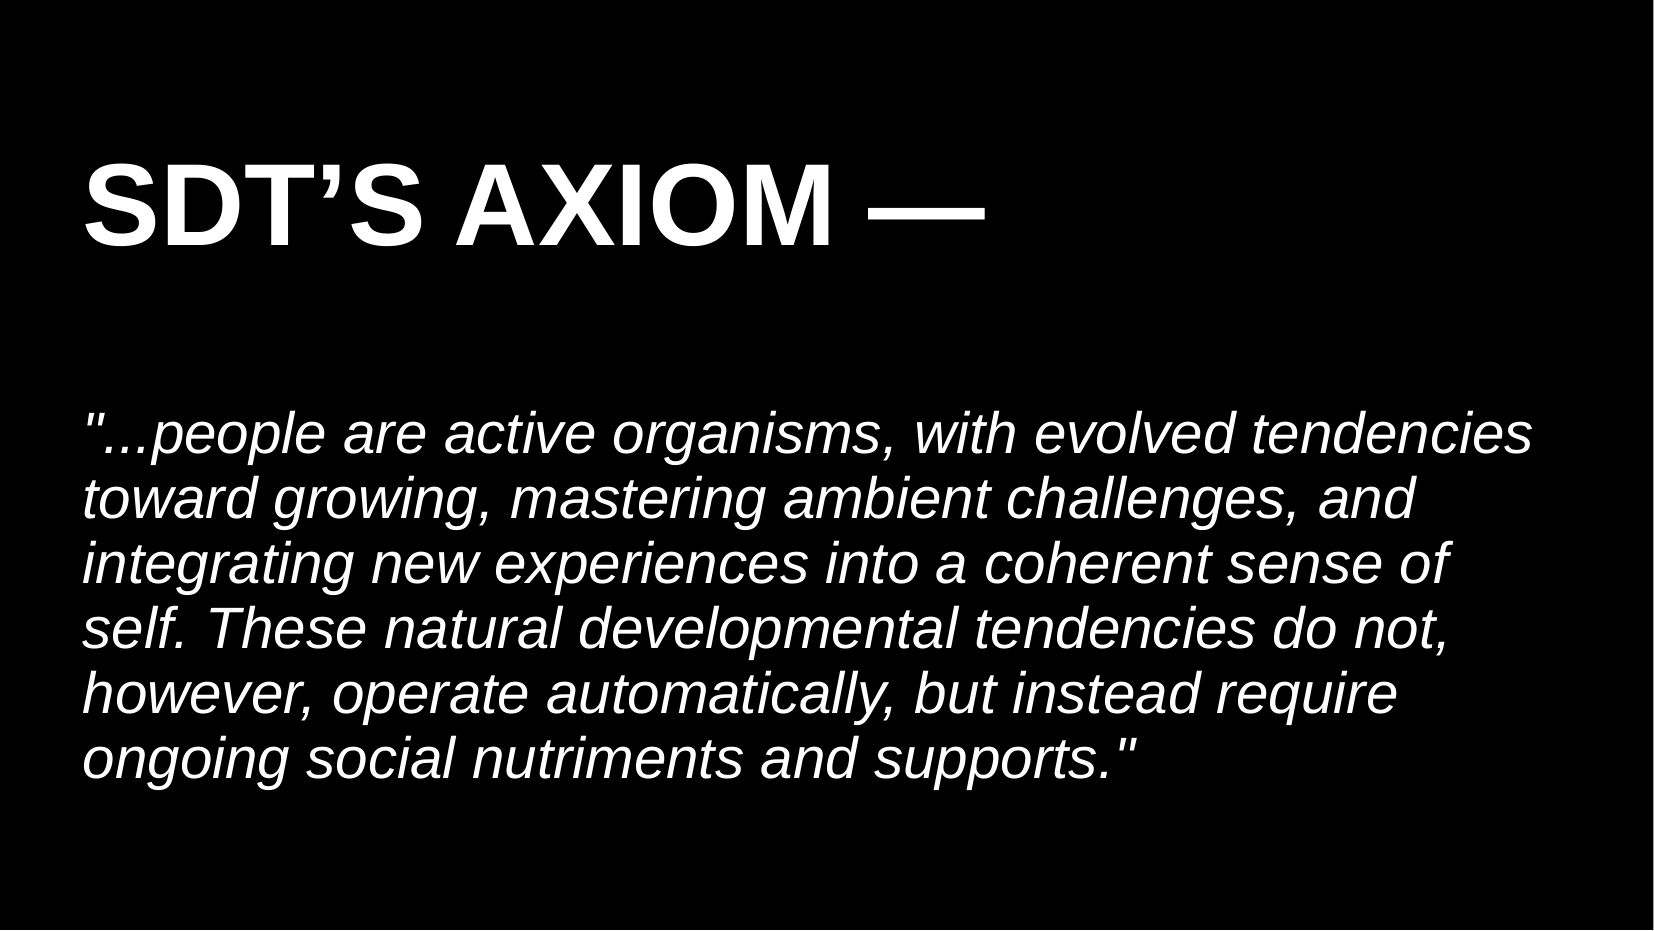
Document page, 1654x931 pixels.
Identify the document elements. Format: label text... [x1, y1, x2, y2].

subtitle SDT’S AXIOM — "...people are active organisms, with evolved tendencies toward growing, mastering ambient challenges, and integrating new experiences into a coherent sense of self. These natural developmental tendencies do not, however, operate automatically, but instead require ongoing social nutriments and supports." [82, 0, 1571, 931]
